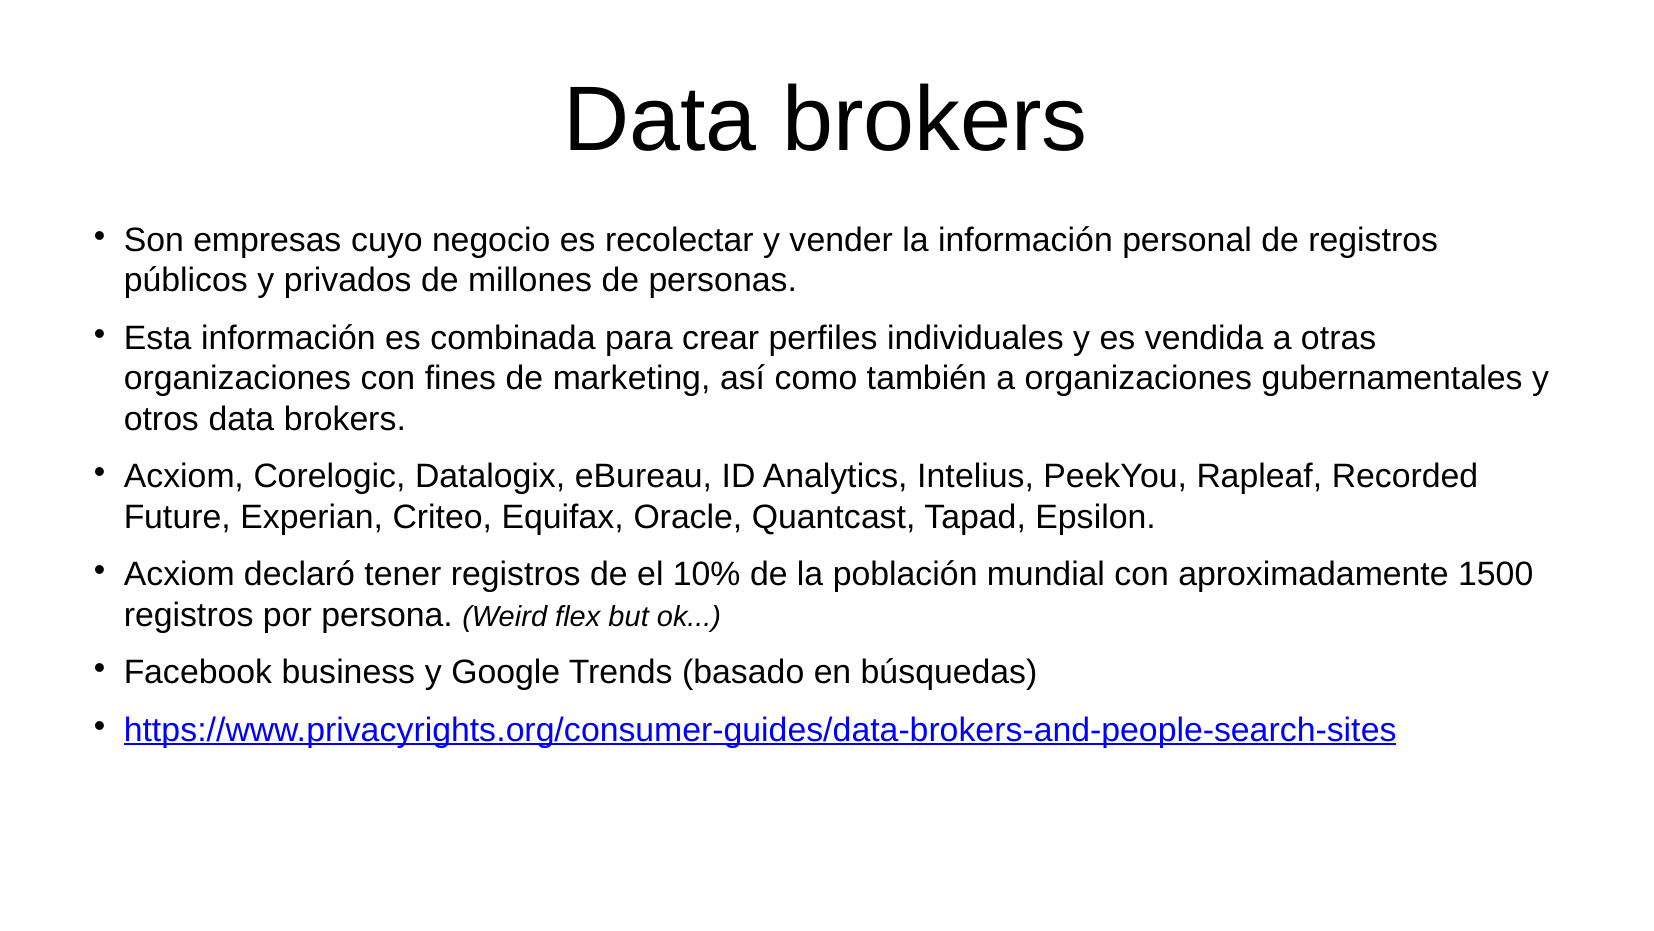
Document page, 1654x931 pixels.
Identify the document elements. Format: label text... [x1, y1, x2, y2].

text_box Data brokers [82, 37, 1569, 191]
text_box Son empresas cuyo negocio es recolectar y vender la información personal de registros públicos y privados de millones de personas. Esta información es combinada para crear perfiles individuales y es vendida a otras organizaciones con fines de marketing, así como también a organizaciones gubernamentales y otros data brokers. Acxiom, Corelogic, Datalogix, eBureau, ID Analytics, Intelius, PeekYou, Rapleaf, Recorded Future, Experian, Criteo, Equifax, Oracle, Quantcast, Tapad, Epsilon. Acxiom declaró tener registros de el 10% de la población mundial con aproximadamente 1500 registros por persona. (Weird flex but ok...) Facebook business y Google Trends (basado en búsquedas) https://www.privacyrights.org/consumer-guides/data-brokers-and-people-search-sites [82, 217, 1569, 756]
